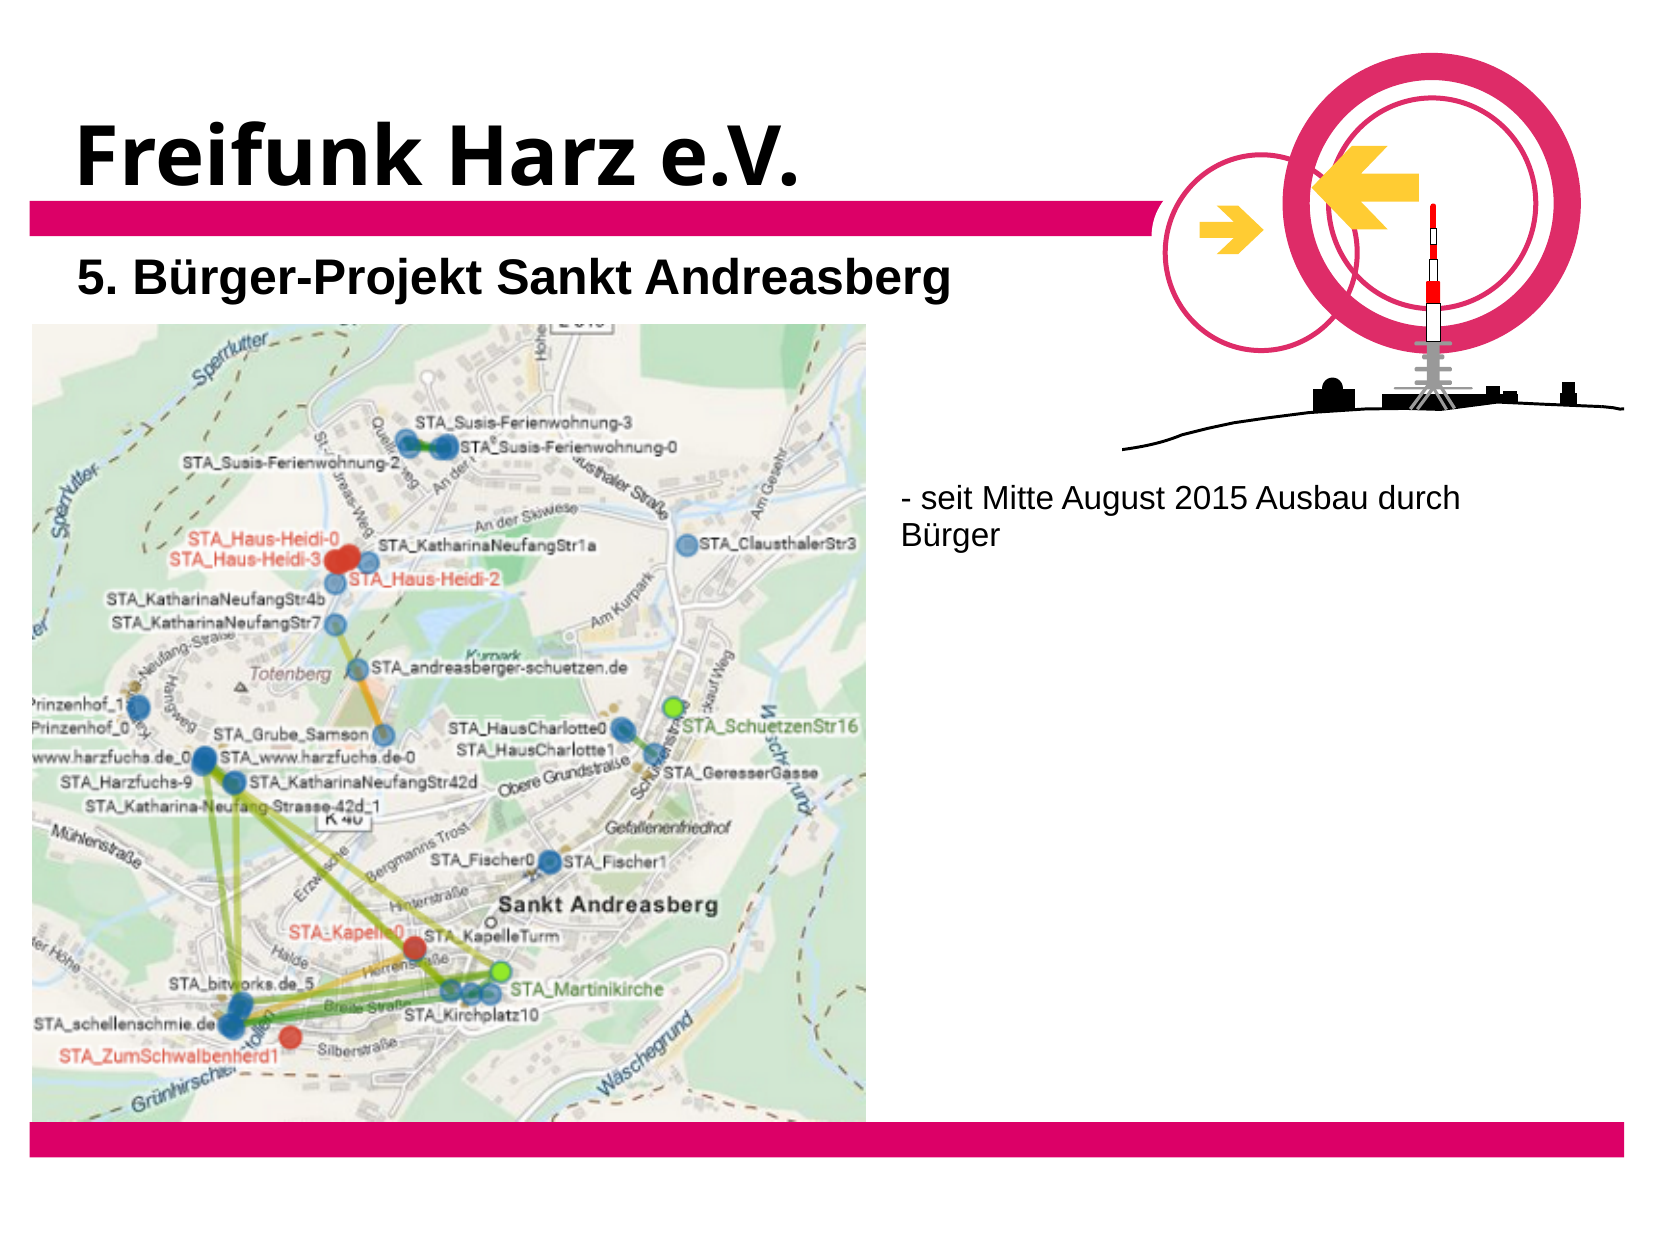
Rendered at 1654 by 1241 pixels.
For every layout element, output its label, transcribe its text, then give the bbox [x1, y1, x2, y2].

text_box 5. Bürger-Projekt Sankt Andreasberg [76, 218, 1123, 337]
picture [32, 324, 866, 1123]
text_box - seit Mitte August 2015 Ausbau durch Bürger [885, 472, 1536, 1123]
